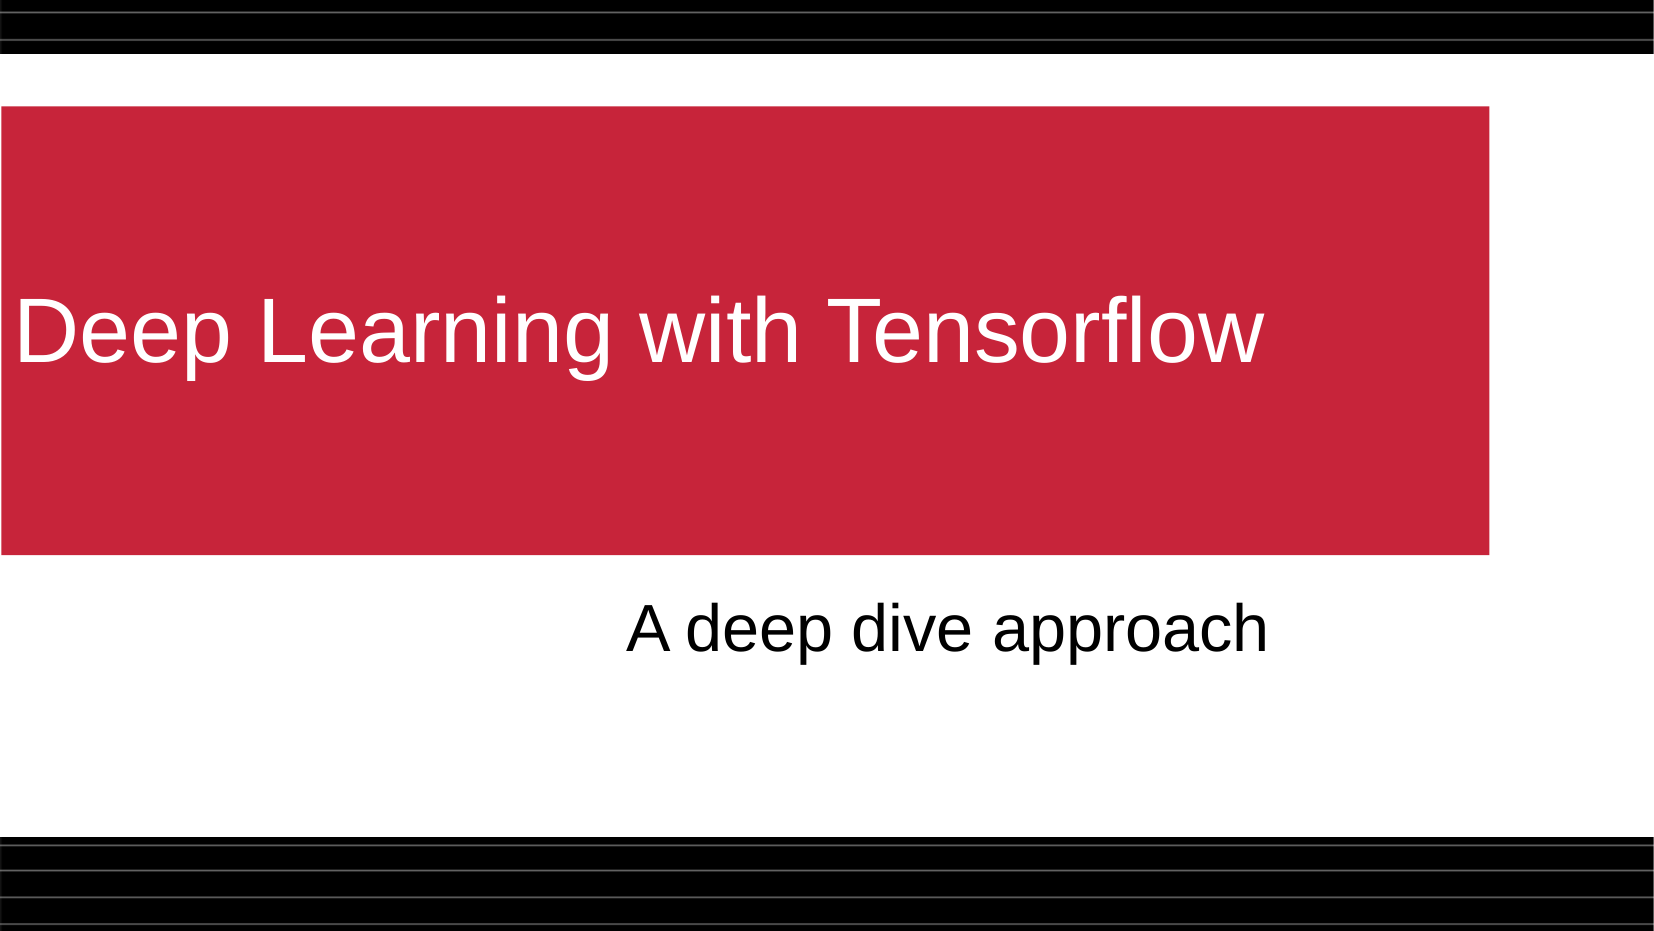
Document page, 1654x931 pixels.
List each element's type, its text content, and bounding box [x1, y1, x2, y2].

subtitle A deep dive approach [625, 590, 1489, 804]
picture [0, 837, 1654, 931]
title Deep Learning with Tensorflow [1, 106, 1490, 556]
picture [0, 0, 1654, 54]
